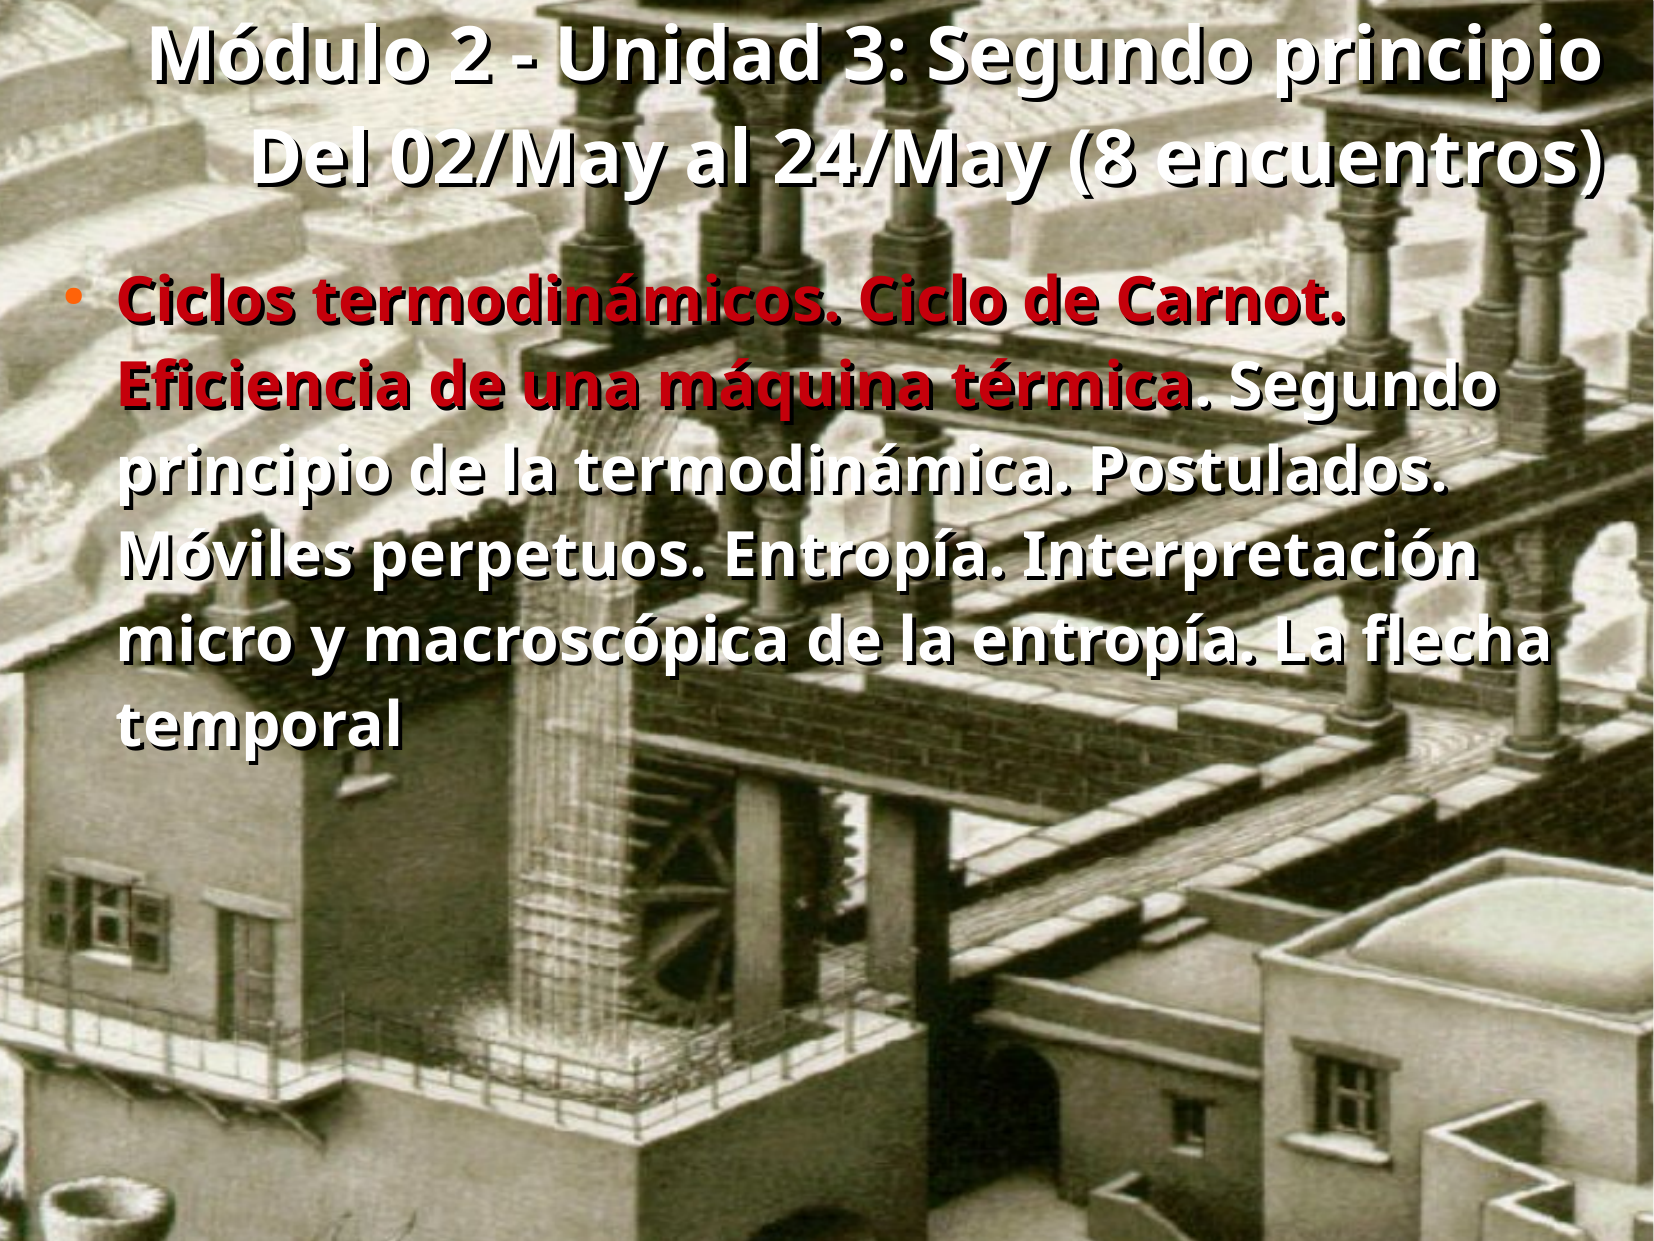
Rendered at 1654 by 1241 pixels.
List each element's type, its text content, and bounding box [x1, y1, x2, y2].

picture [0, 0, 1654, 1241]
list Ciclos termodinámicos. Ciclo de Carnot. Eficiencia de una máquina térmica. Segundo principio de la termodinámica. Postulados. Móviles perpetuos. Entropía. Interpretación micro y macroscópica de la entropía. La flecha temporal [45, 255, 1606, 1156]
title Módulo 2 - Unidad 3: Segundo principio Del 02/May al 24/May (8 encuentros) [45, 11, 1606, 195]
